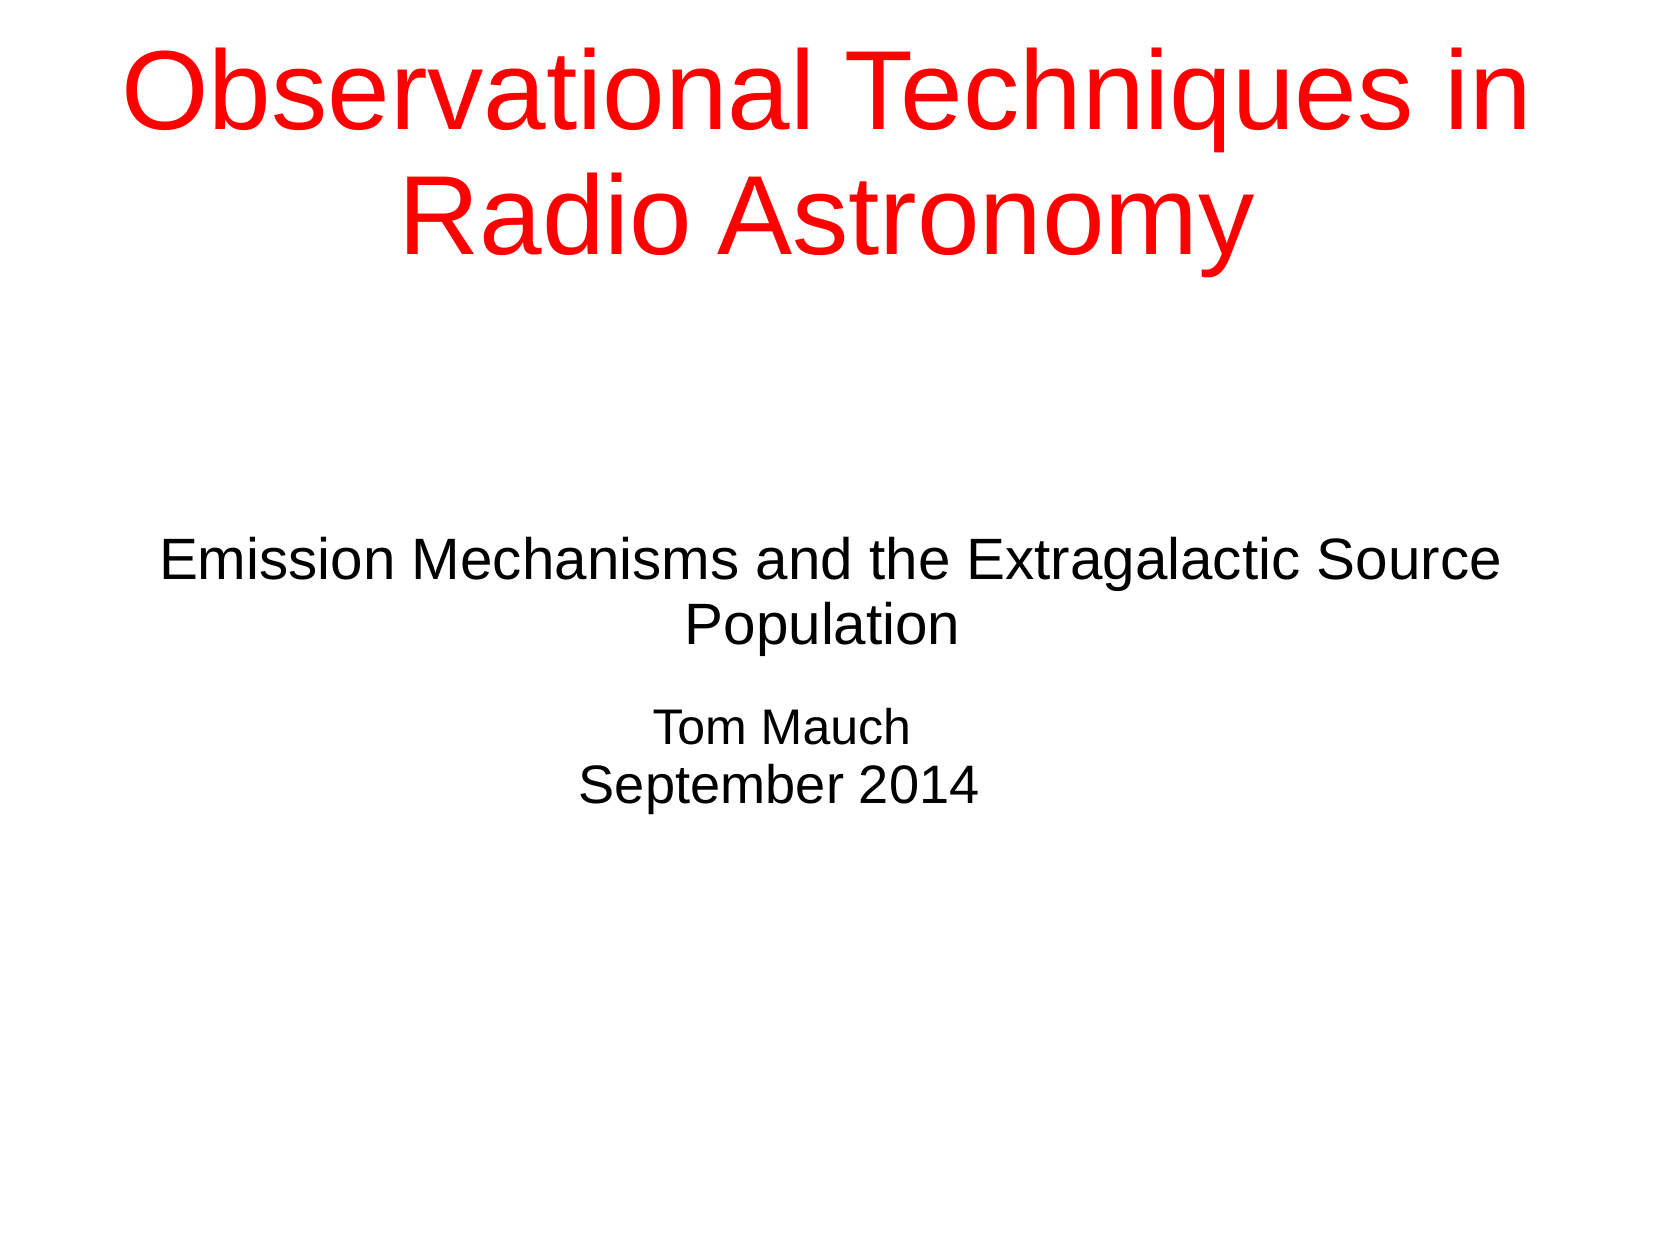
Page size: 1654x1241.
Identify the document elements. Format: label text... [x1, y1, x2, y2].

text_box Emission Mechanisms and the Extragalactic Source Population Tom Mauch September 2014 [47, 519, 1616, 895]
title Observational Techniques in Radio Astronomy [82, 26, 1571, 280]
